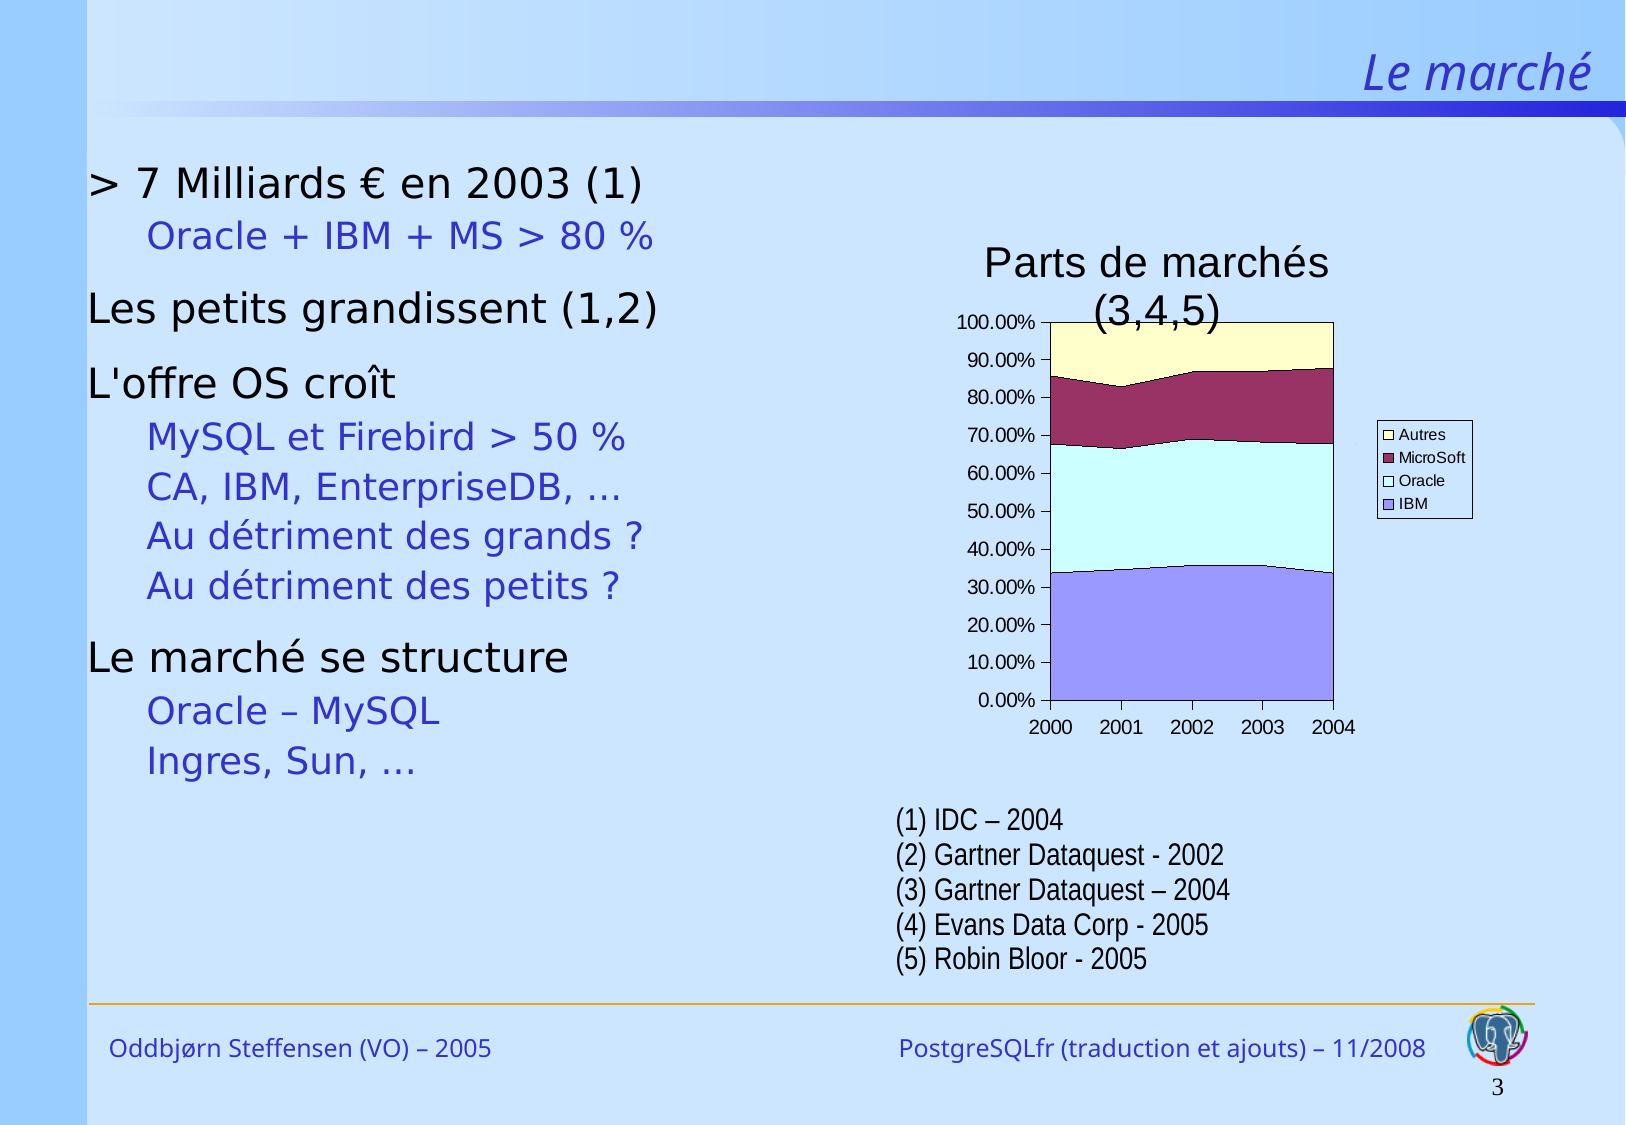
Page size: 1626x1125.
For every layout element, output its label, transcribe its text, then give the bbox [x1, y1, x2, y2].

text_box (1) IDC – 2004 (2) Gartner Dataquest - 2002 (3) Gartner Dataquest – 2004 (4) Evans Data Corp - 2005 (5) Robin Bloor - 2005 [888, 803, 1515, 978]
title Le marché [180, 0, 1593, 142]
list > 7 Milliards € en 2003 (1) Oracle + IBM + MS > 80 % Les petits grandissent (1,2) L'offre OS croît MySQL et Firebird > 50 % CA, IBM, EnterpriseDB, ... Au détriment des grands ? Au détriment des petits ? Le marché se structure Oracle – MySQL Ingres, Sun, ... [86, 159, 1520, 965]
chart [945, 214, 1493, 750]
picture [1467, 1005, 1528, 1066]
